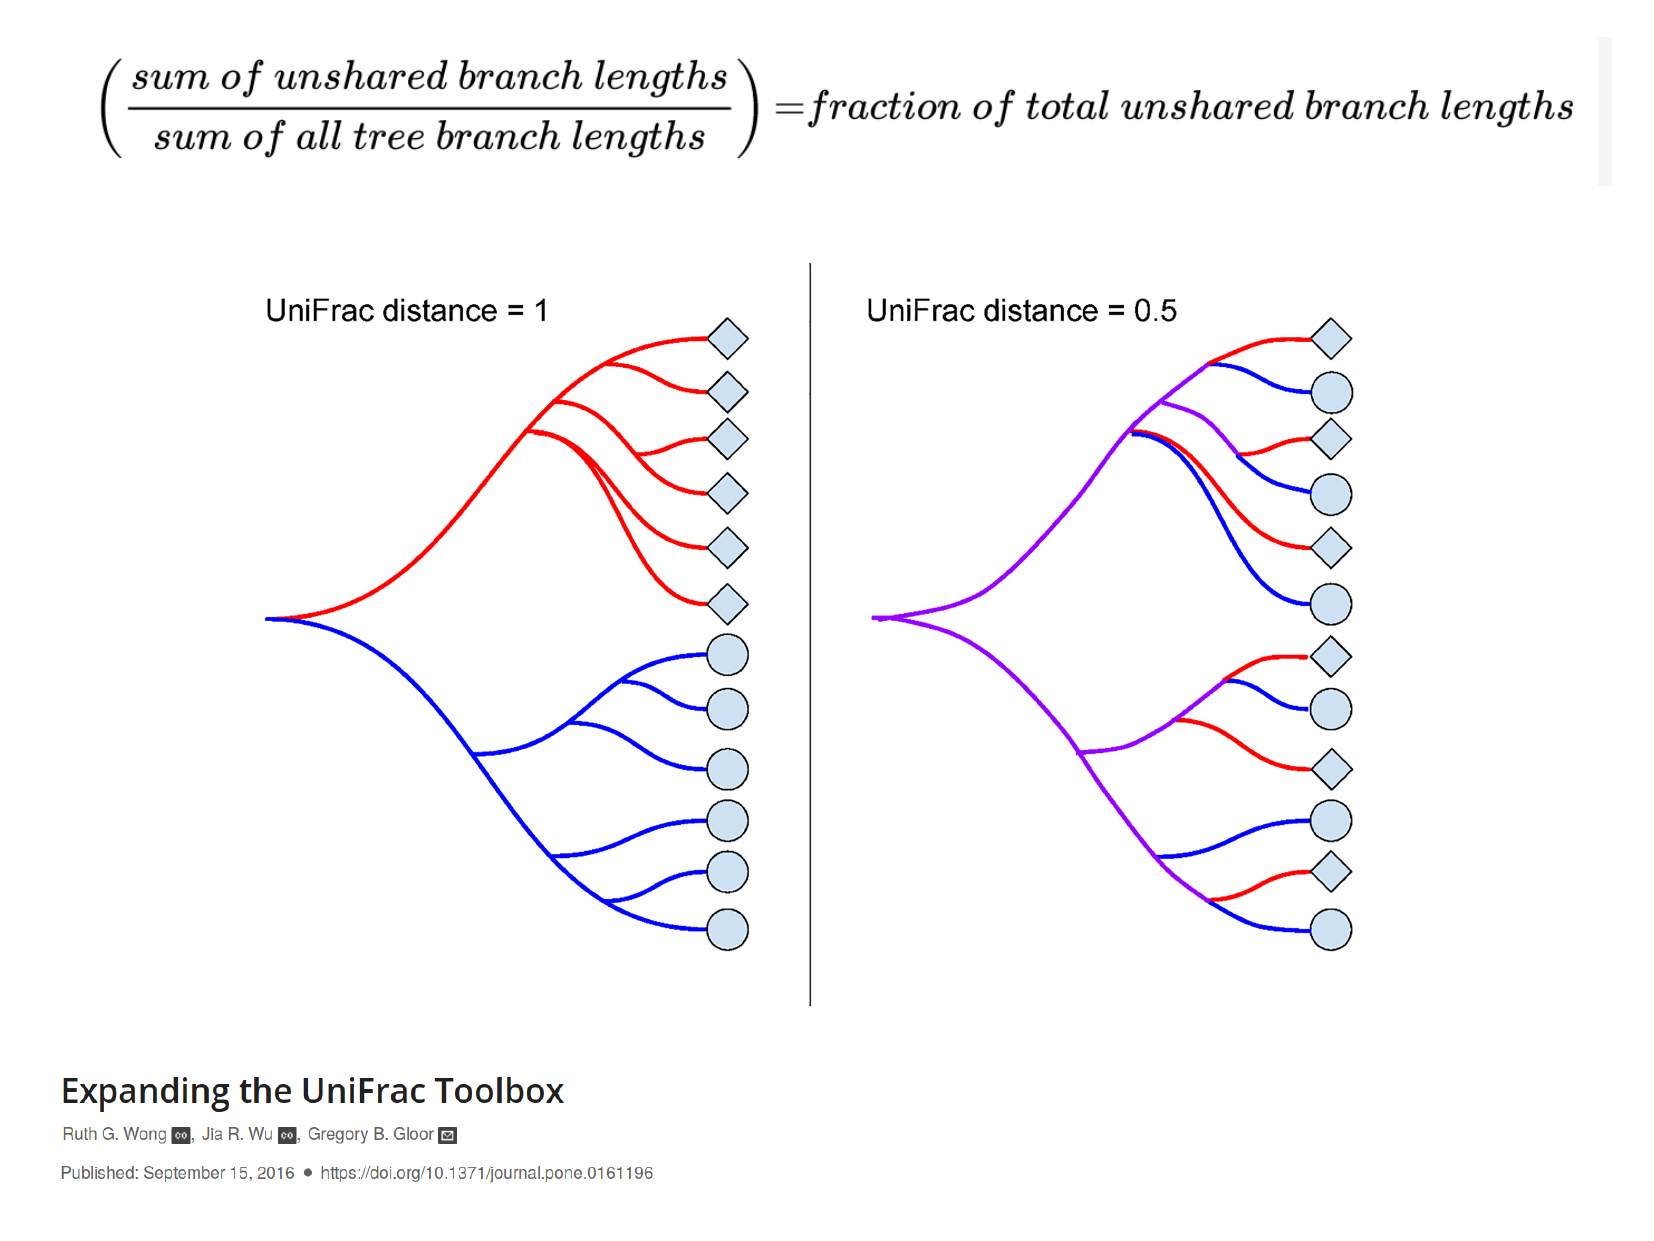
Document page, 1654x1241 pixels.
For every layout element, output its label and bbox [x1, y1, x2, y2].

picture [47, 1057, 665, 1197]
picture [81, 37, 1612, 186]
picture [259, 257, 1359, 1013]
